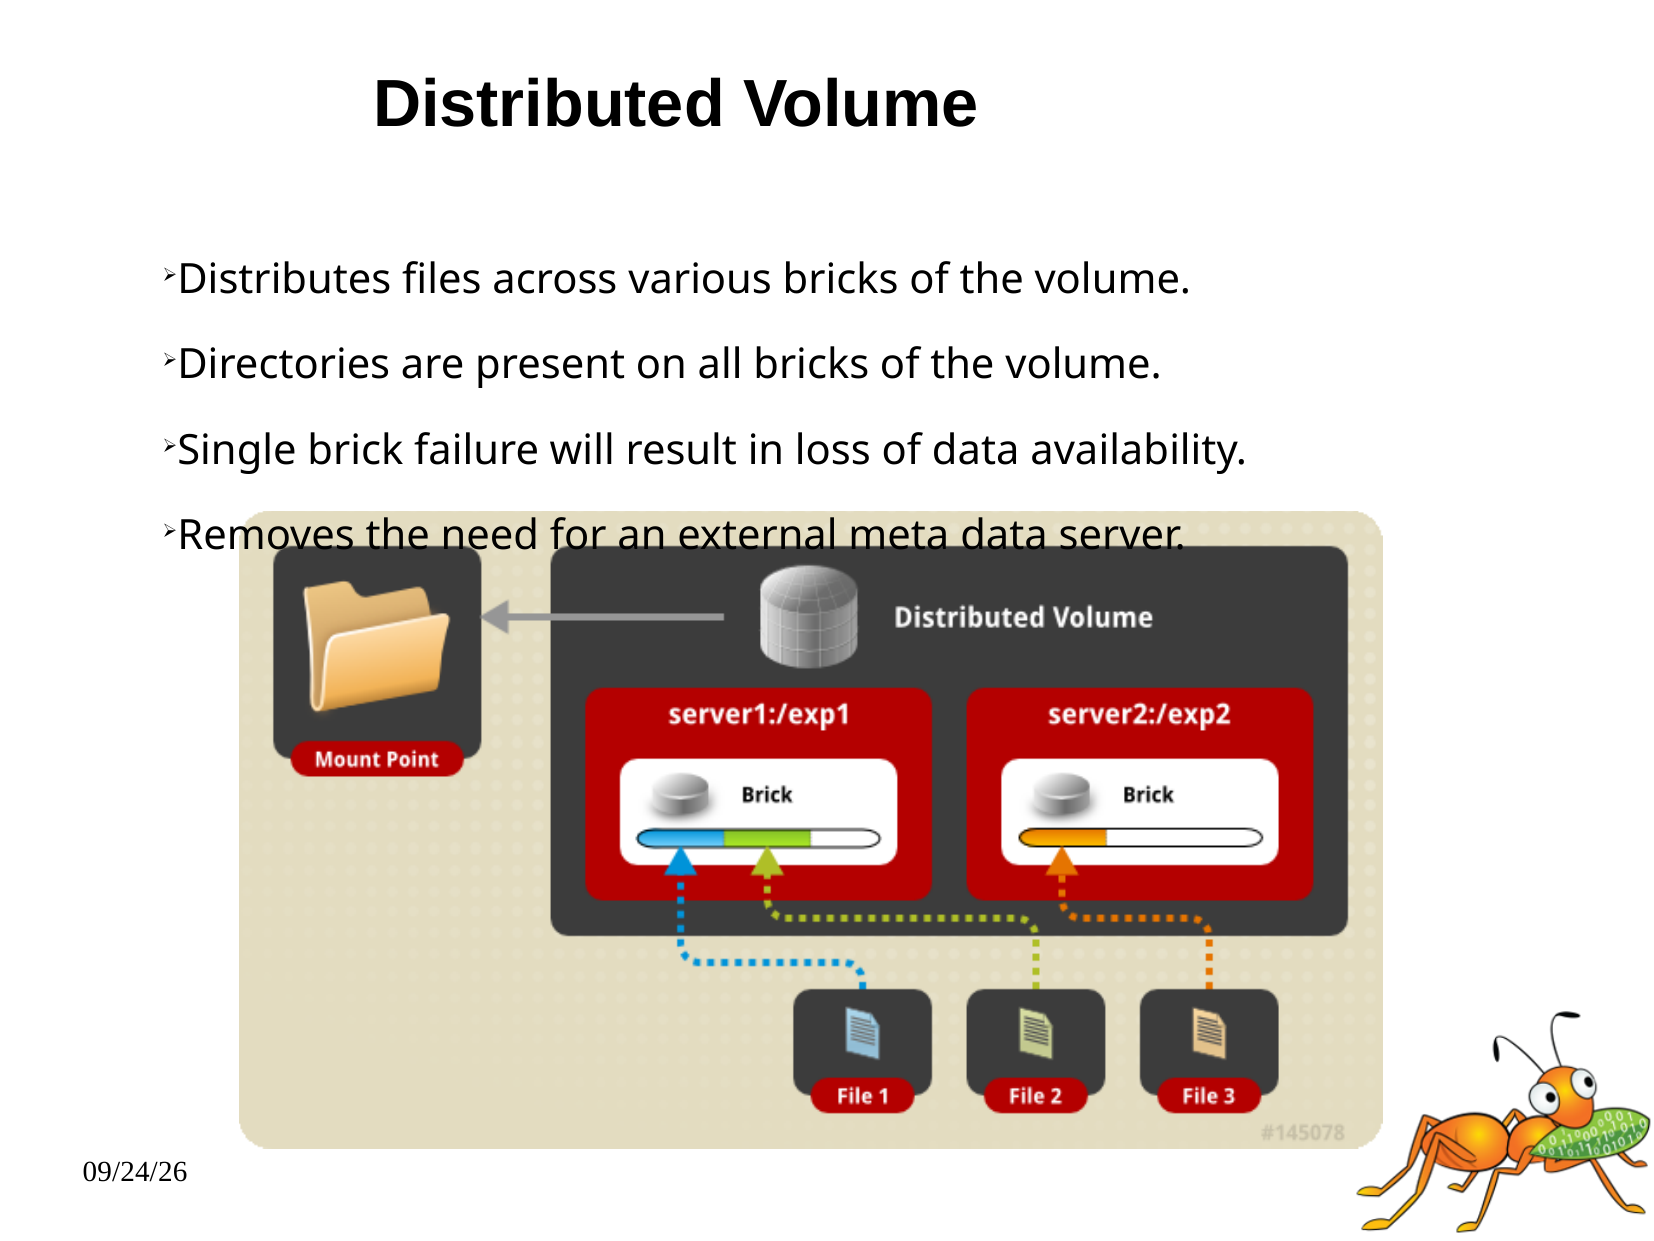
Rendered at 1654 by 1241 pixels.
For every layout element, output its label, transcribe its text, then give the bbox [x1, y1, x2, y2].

picture [239, 511, 1654, 1235]
text_box Distributes files across various bricks of the volume. Directories are present on all bricks of the volume. Single brick failure will result in loss of data availability. Removes the need for an external meta data server. [147, 212, 1418, 495]
text_box Distributed Volume [41, 59, 1312, 149]
